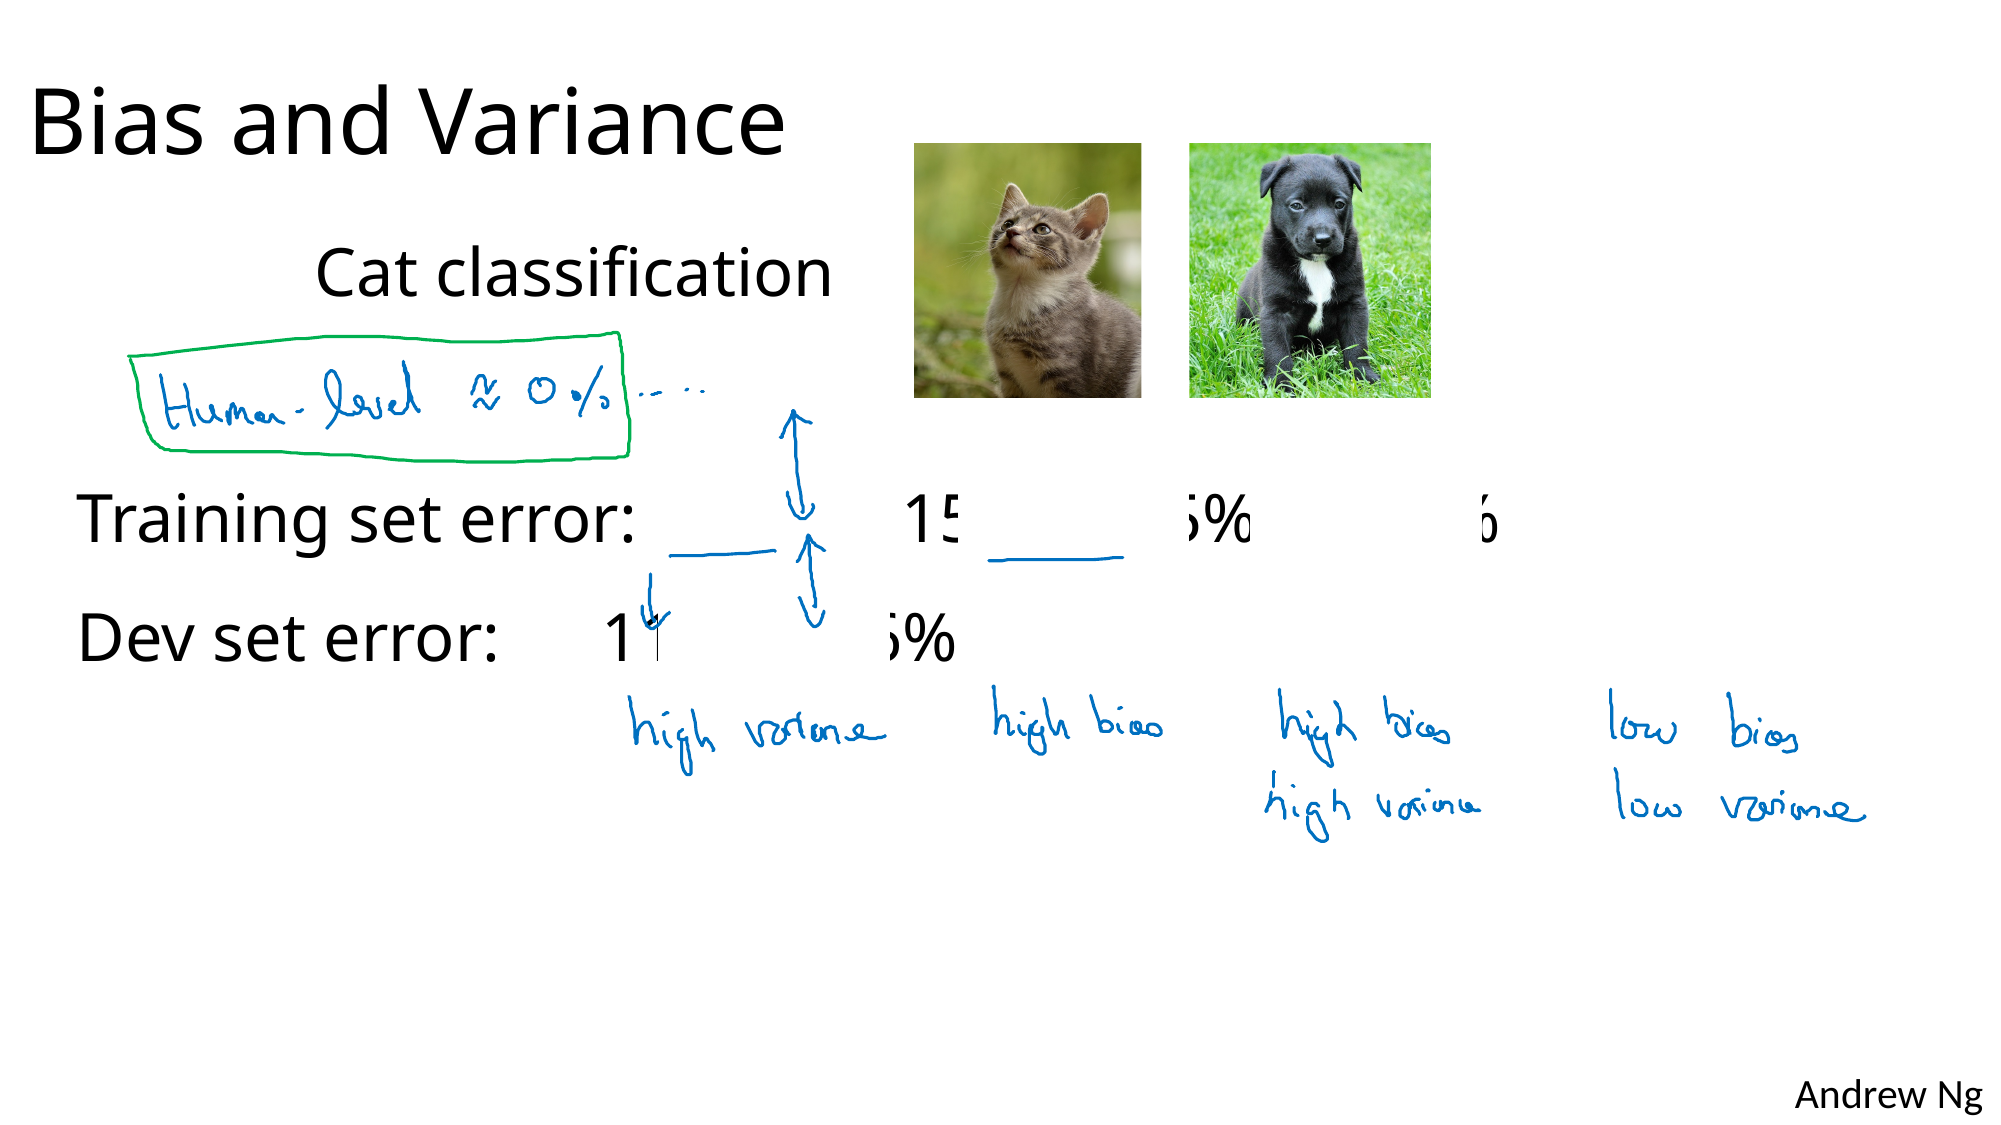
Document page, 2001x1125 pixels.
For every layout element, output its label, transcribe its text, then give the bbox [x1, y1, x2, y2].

text_box Dev set error: 11% 16% 30% 1% [61, 586, 125, 683]
text_box Cat classification [299, 222, 867, 319]
title Bias and Variance [12, 15, 1738, 234]
picture [125, 143, 1868, 845]
text_box Training set error: 1% 15% 15% 0.5% [61, 468, 125, 565]
